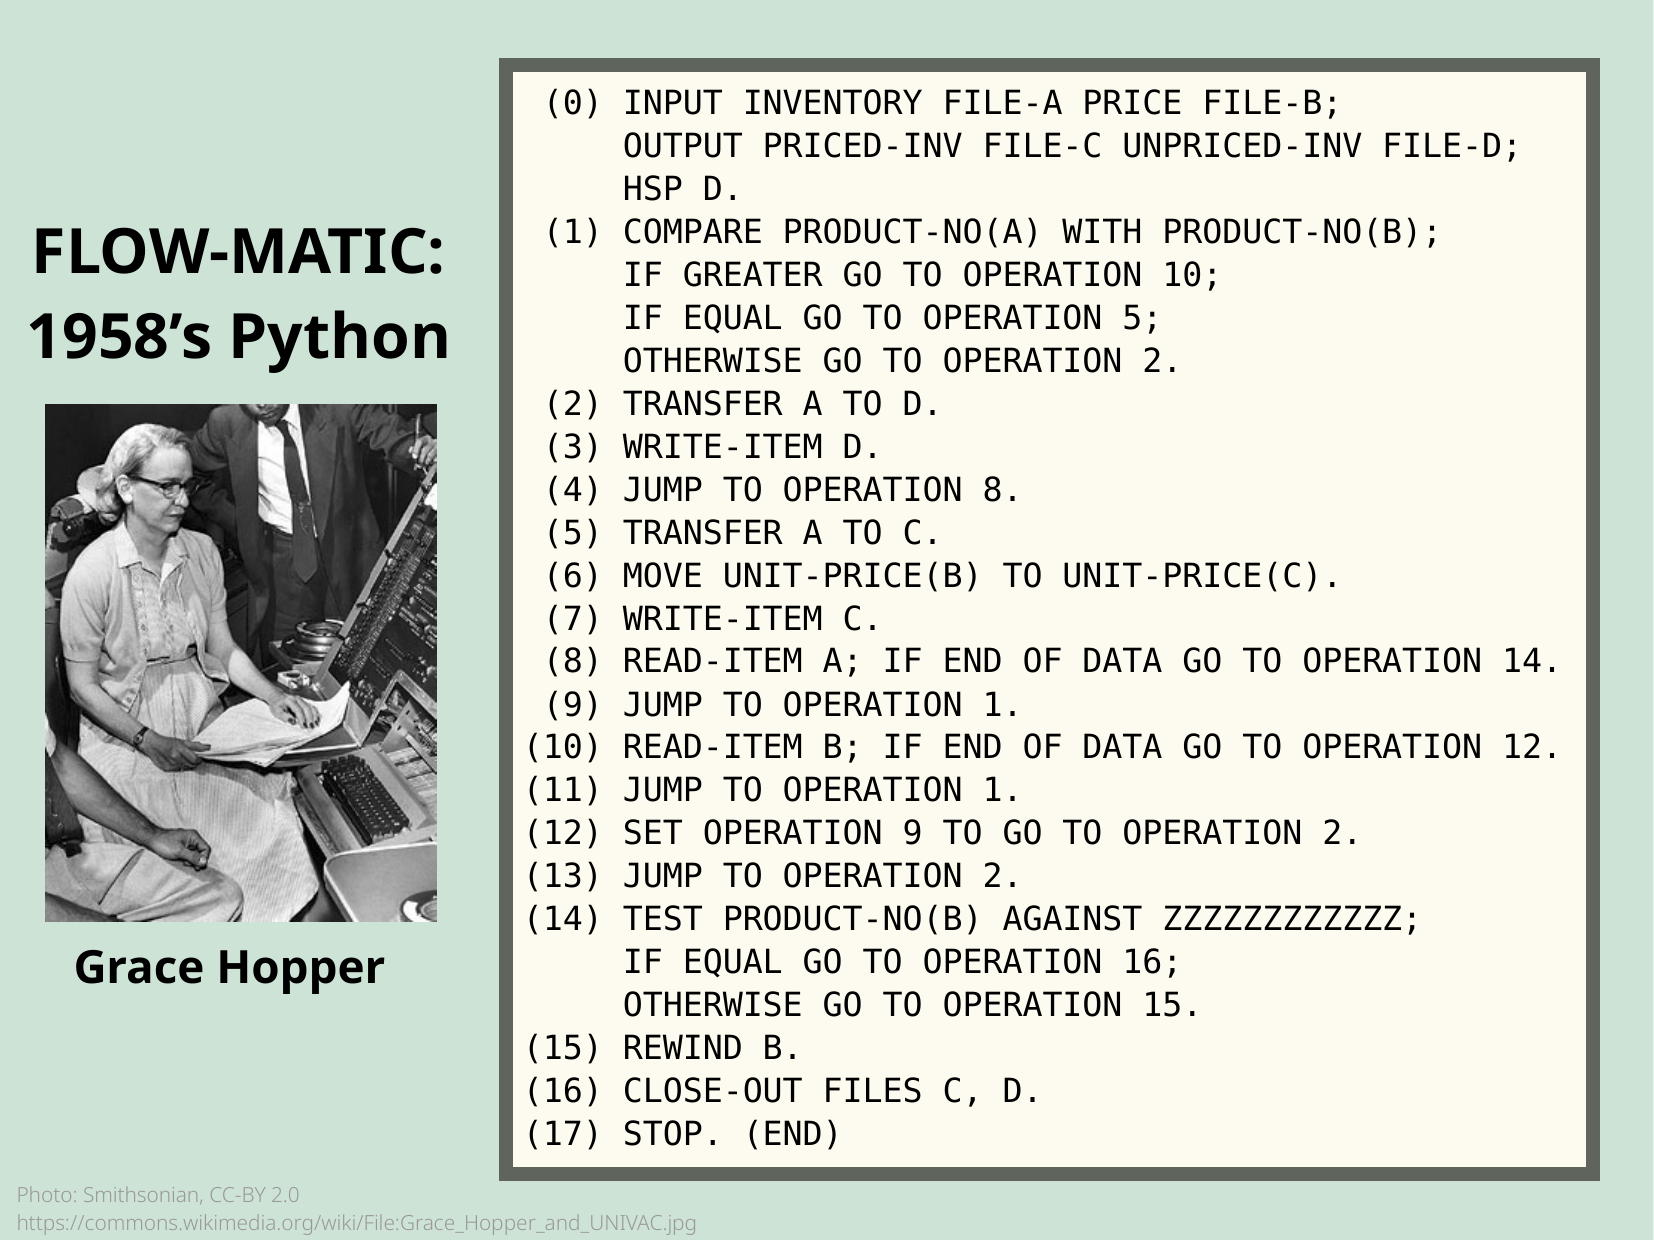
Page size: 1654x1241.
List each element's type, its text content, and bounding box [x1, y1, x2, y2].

text_box Photo: Smithsonian, CC-BY 2.0 https://commons.wikimedia.org/wiki/File:Grace_Hopper_and_UNIVAC.jpg [1, 1172, 841, 1238]
text_box Grace Hopper [58, 926, 300, 1048]
title FLOW-MATIC: 1958’s Python [14, 124, 464, 460]
picture [45, 57, 1626, 1182]
